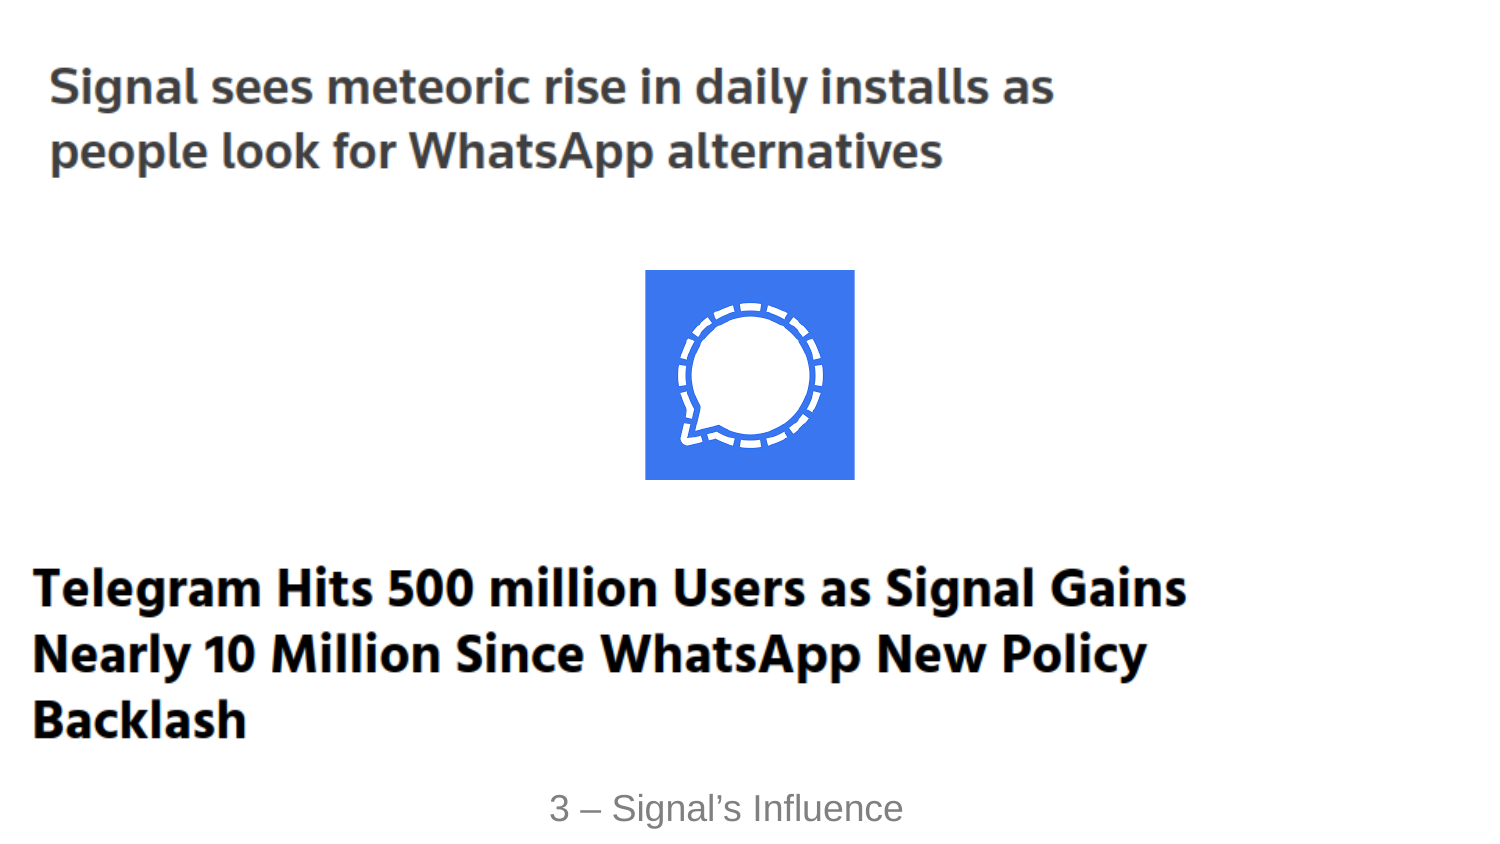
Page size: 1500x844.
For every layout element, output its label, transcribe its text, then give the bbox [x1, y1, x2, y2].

text_box [645, 270, 855, 480]
text_box 3 – Signal’s Influence [534, 779, 919, 837]
picture [25, 24, 1177, 211]
picture [24, 558, 1200, 762]
